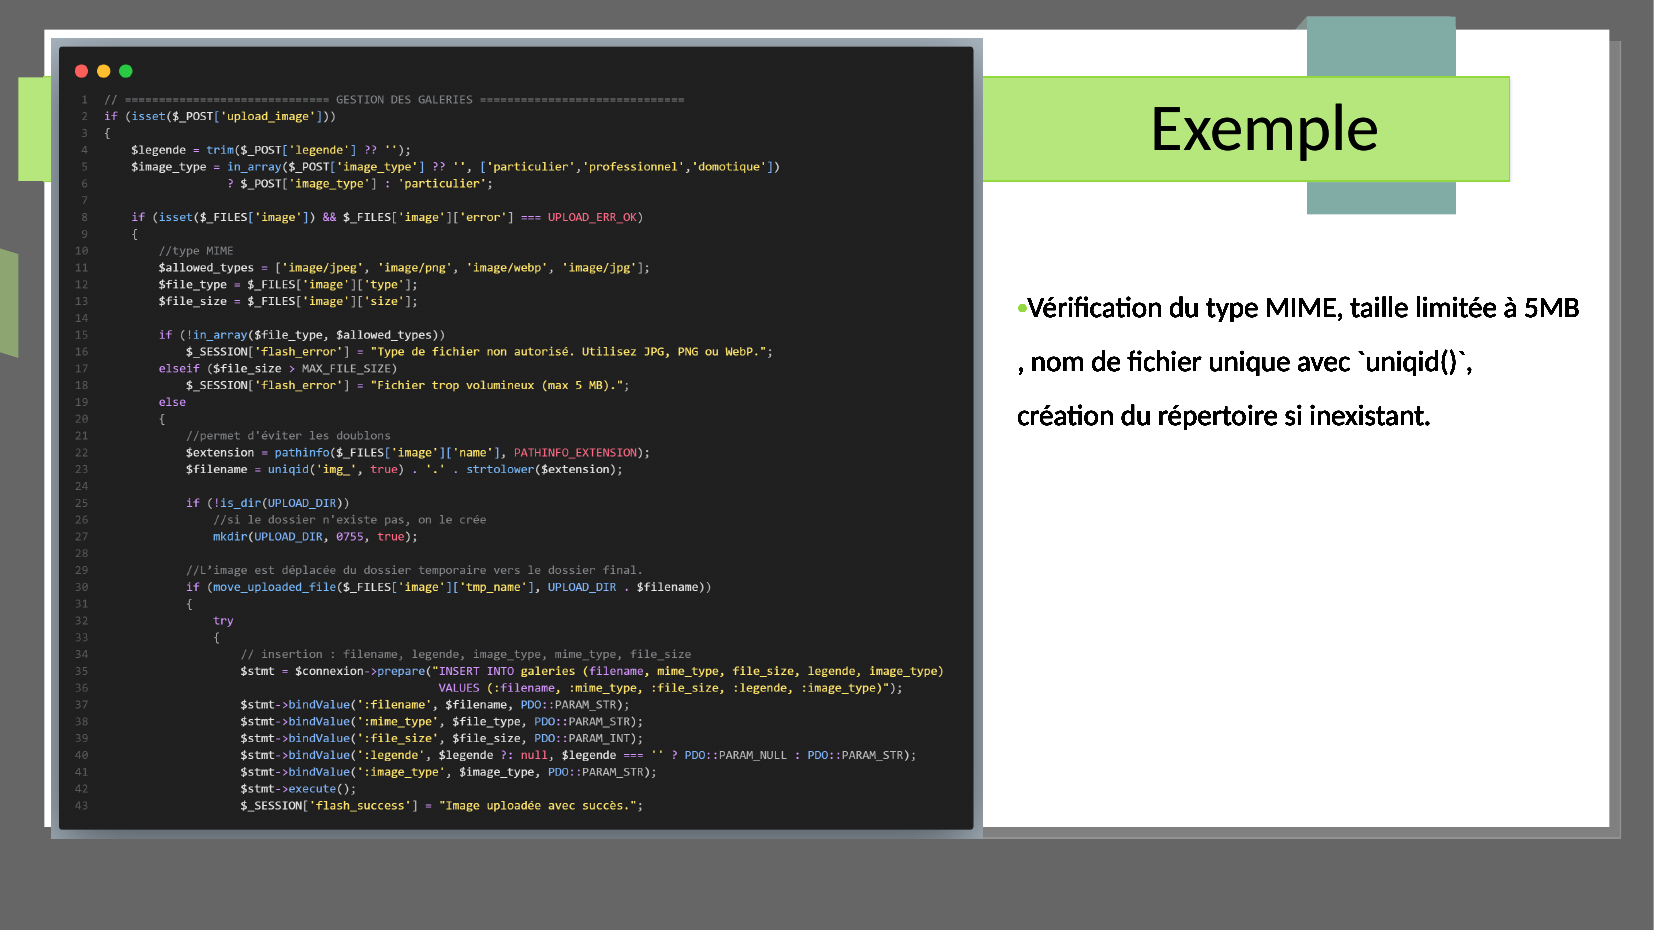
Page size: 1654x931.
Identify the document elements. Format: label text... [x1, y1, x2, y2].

picture [51, 38, 983, 839]
text_box Exemple [1135, 76, 1533, 172]
text_box Vérification du type MIME, taille limitée à 5MB , nom de fichier unique avec `uniqid()`, création du répertoire si inexistant. [1002, 225, 1602, 796]
